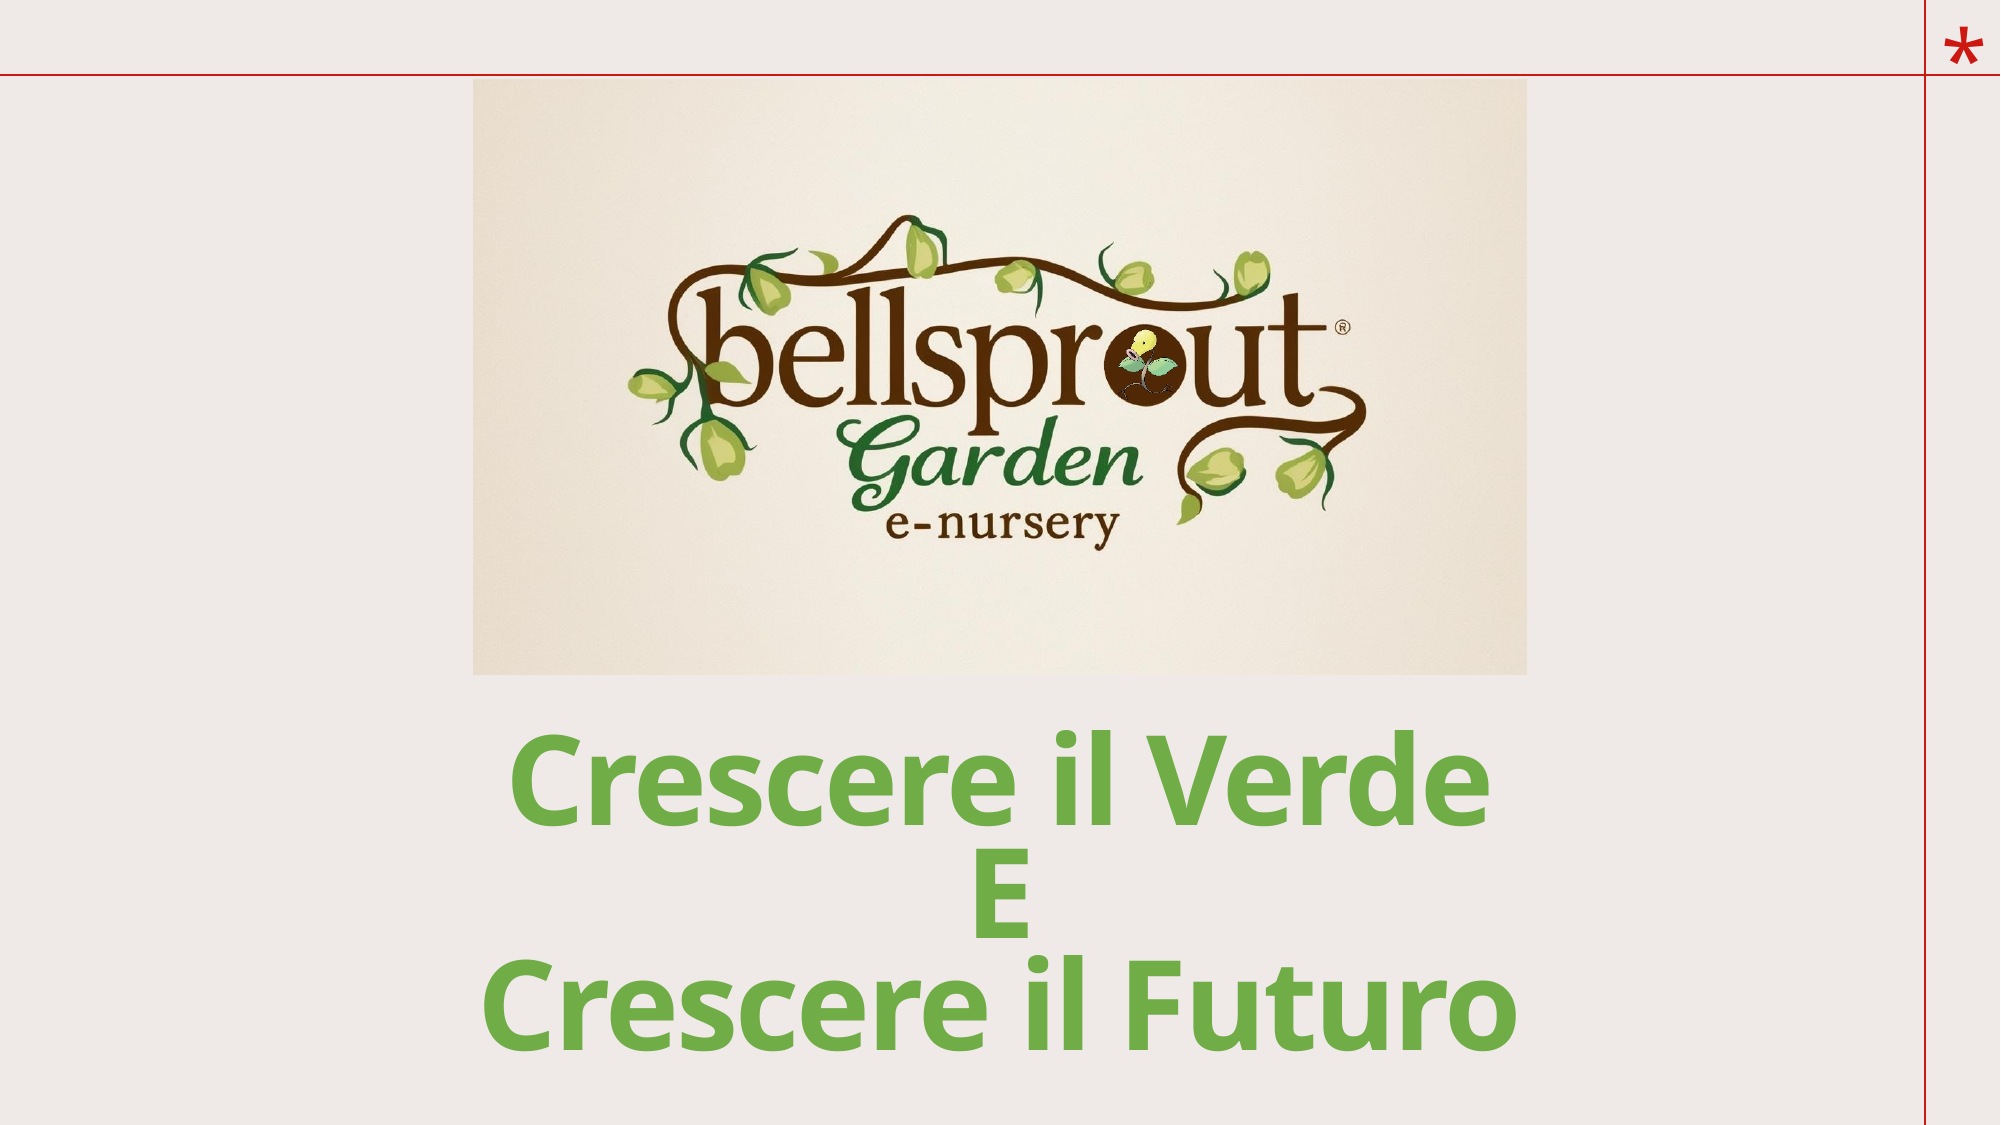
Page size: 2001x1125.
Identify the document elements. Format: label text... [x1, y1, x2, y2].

title Crescere il Verde E Crescere il Futuro [421, 728, 1579, 1099]
picture [473, 80, 1527, 675]
